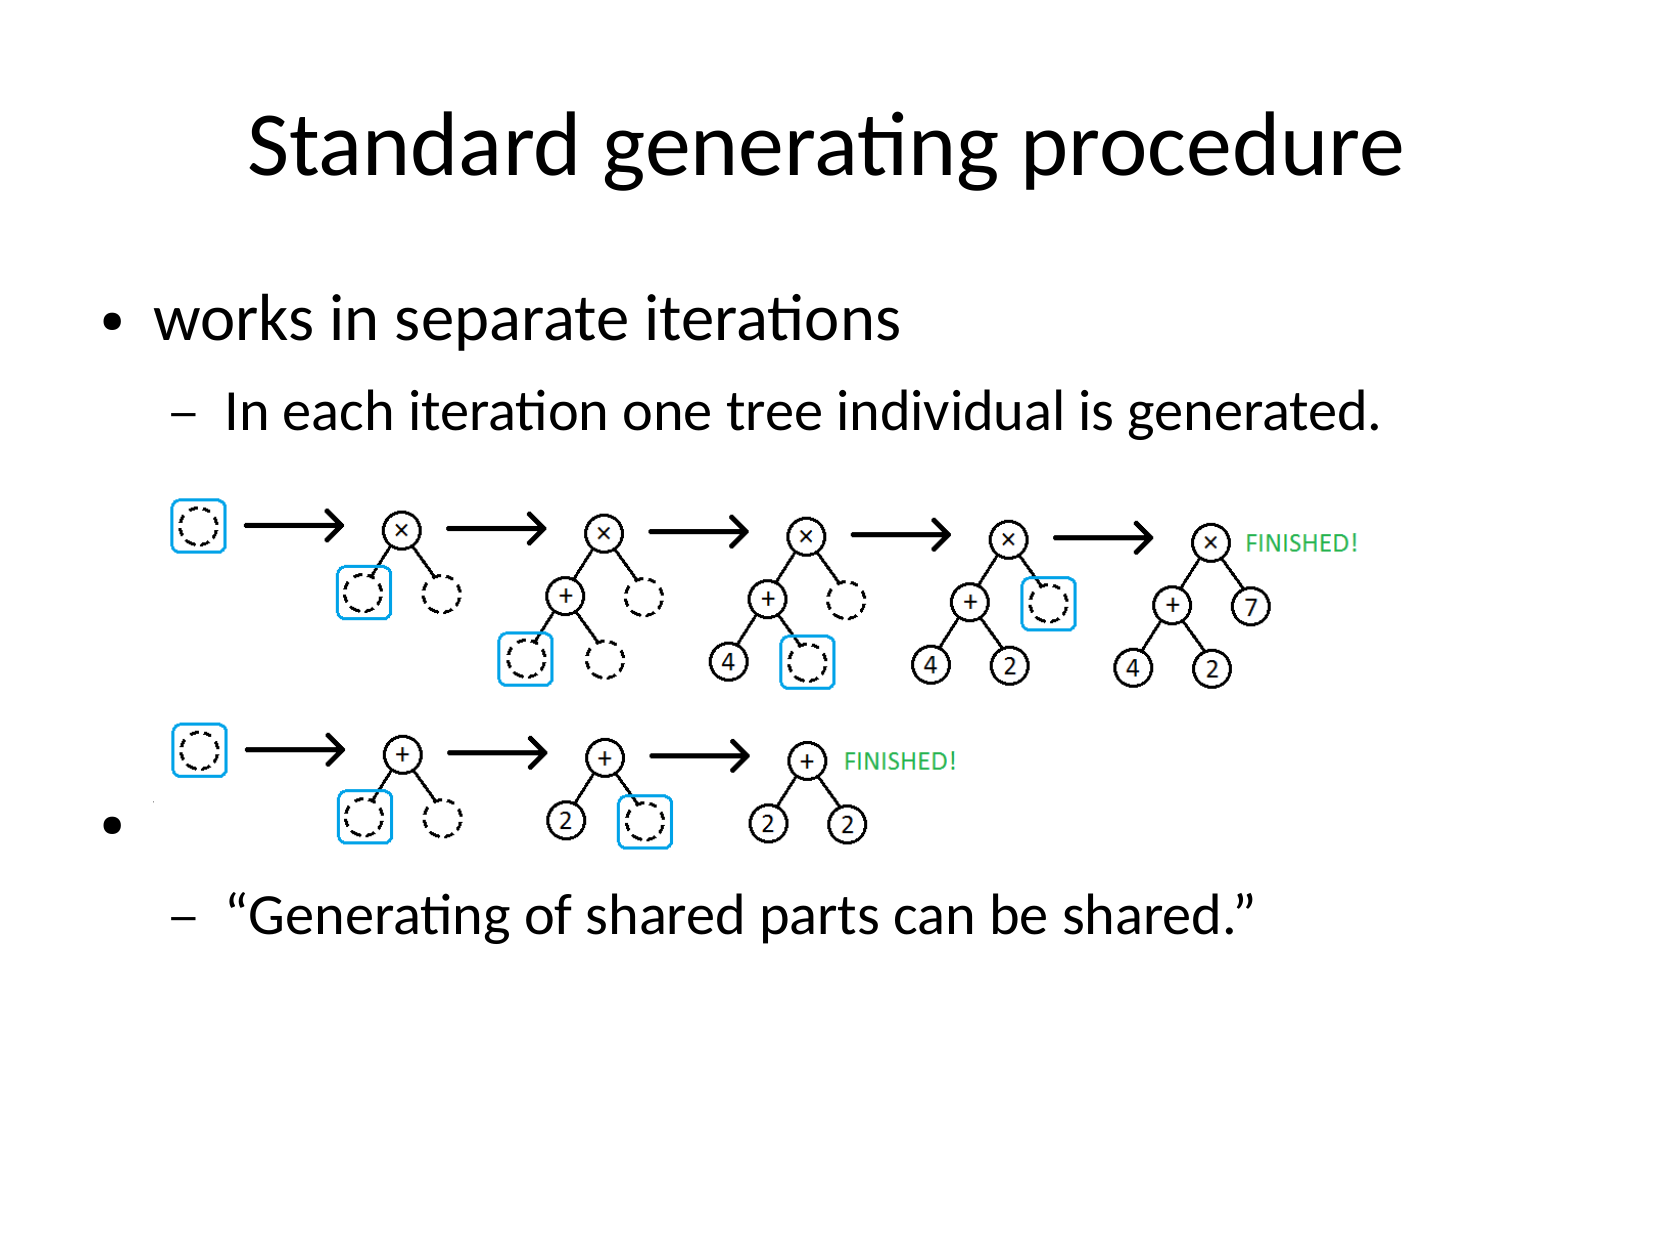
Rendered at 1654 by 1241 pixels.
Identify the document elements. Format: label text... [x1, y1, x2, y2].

picture [154, 484, 1377, 869]
title Standard generating procedure [82, 40, 1571, 266]
list works in separate iterations In each iteration one tree individual is generated. We can do this differently: “Generating of shared parts can be shared.” [82, 290, 1538, 1171]
